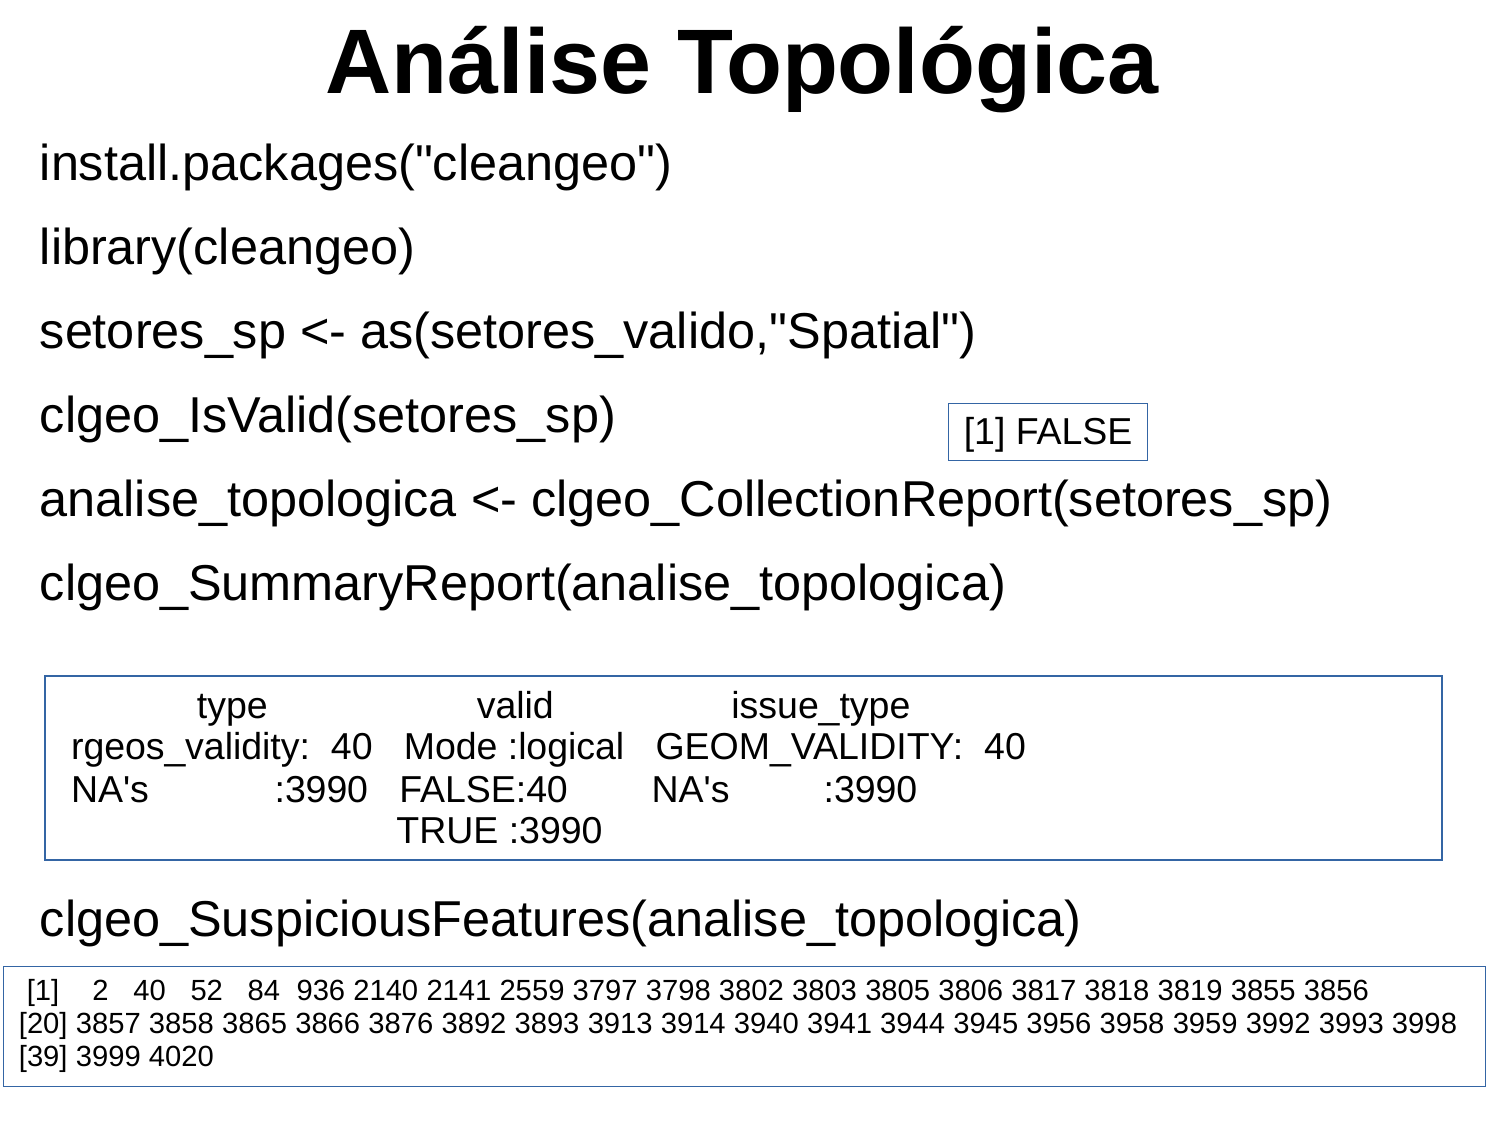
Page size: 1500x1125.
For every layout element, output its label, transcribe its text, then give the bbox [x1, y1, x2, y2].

list install.packages("cleangeo") library(cleangeo) setores_sp <- as(setores_valido,"Spatial") clgeo_IsValid(setores_sp) analise_topologica <- clgeo_CollectionReport(setores_sp) clgeo_SummaryReport(analise_topologica) clgeo_SuspiciousFeatures(analise_topologica) [39, 134, 1469, 952]
text_box [1] FALSE [948, 403, 1148, 461]
text_box type valid issue_type rgeos_validity: 40 Mode :logical GEOM_VALIDITY: 40 NA's :3990 FALSE:40 NA's :3990 TRUE :3990 [44, 675, 1443, 861]
text_box [1] 2 40 52 84 936 2140 2141 2559 3797 3798 3802 3803 3805 3806 3817 3818 3819 3855 3856 [20] 3857 3858 3865 3866 3876 3892 3893 3913 3914 3940 3941 3944 3945 3956 3958 3959 3992 3993 3998 [39] 3999 4020 [3, 966, 1486, 1087]
title Análise Topológica [95, 6, 1390, 117]
